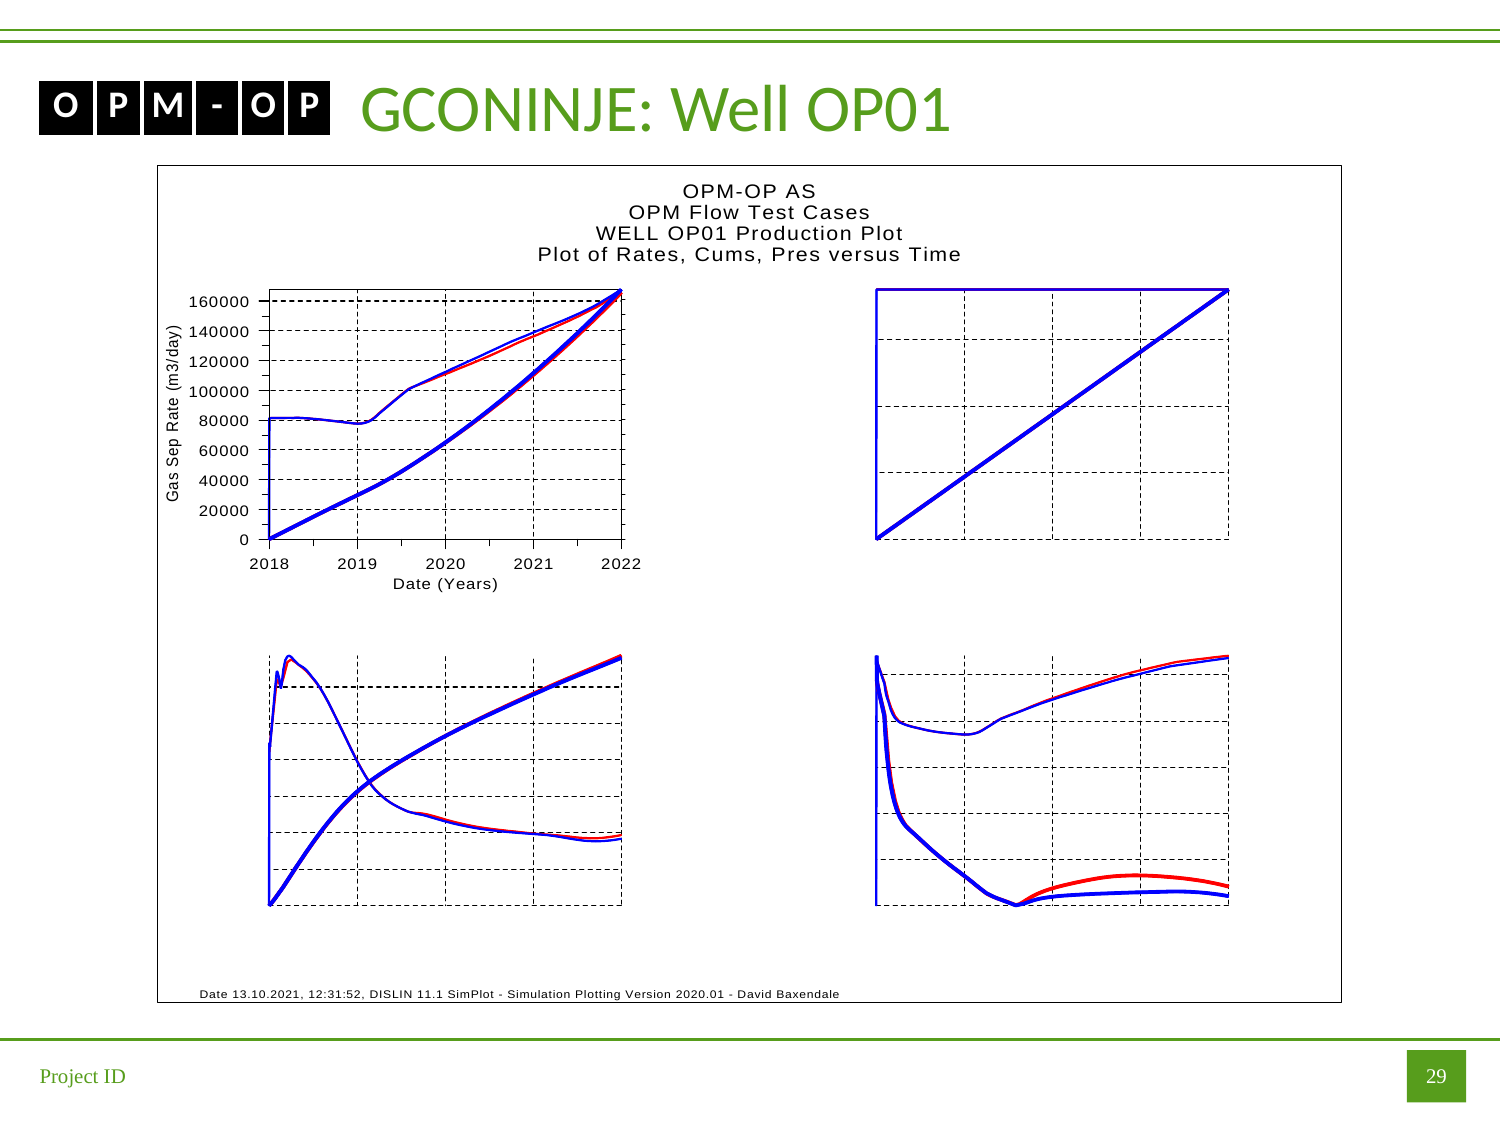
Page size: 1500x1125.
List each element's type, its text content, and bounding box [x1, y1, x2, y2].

title GCONINJE: Well OP01 [360, 77, 1425, 153]
picture [157, 165, 1343, 1004]
